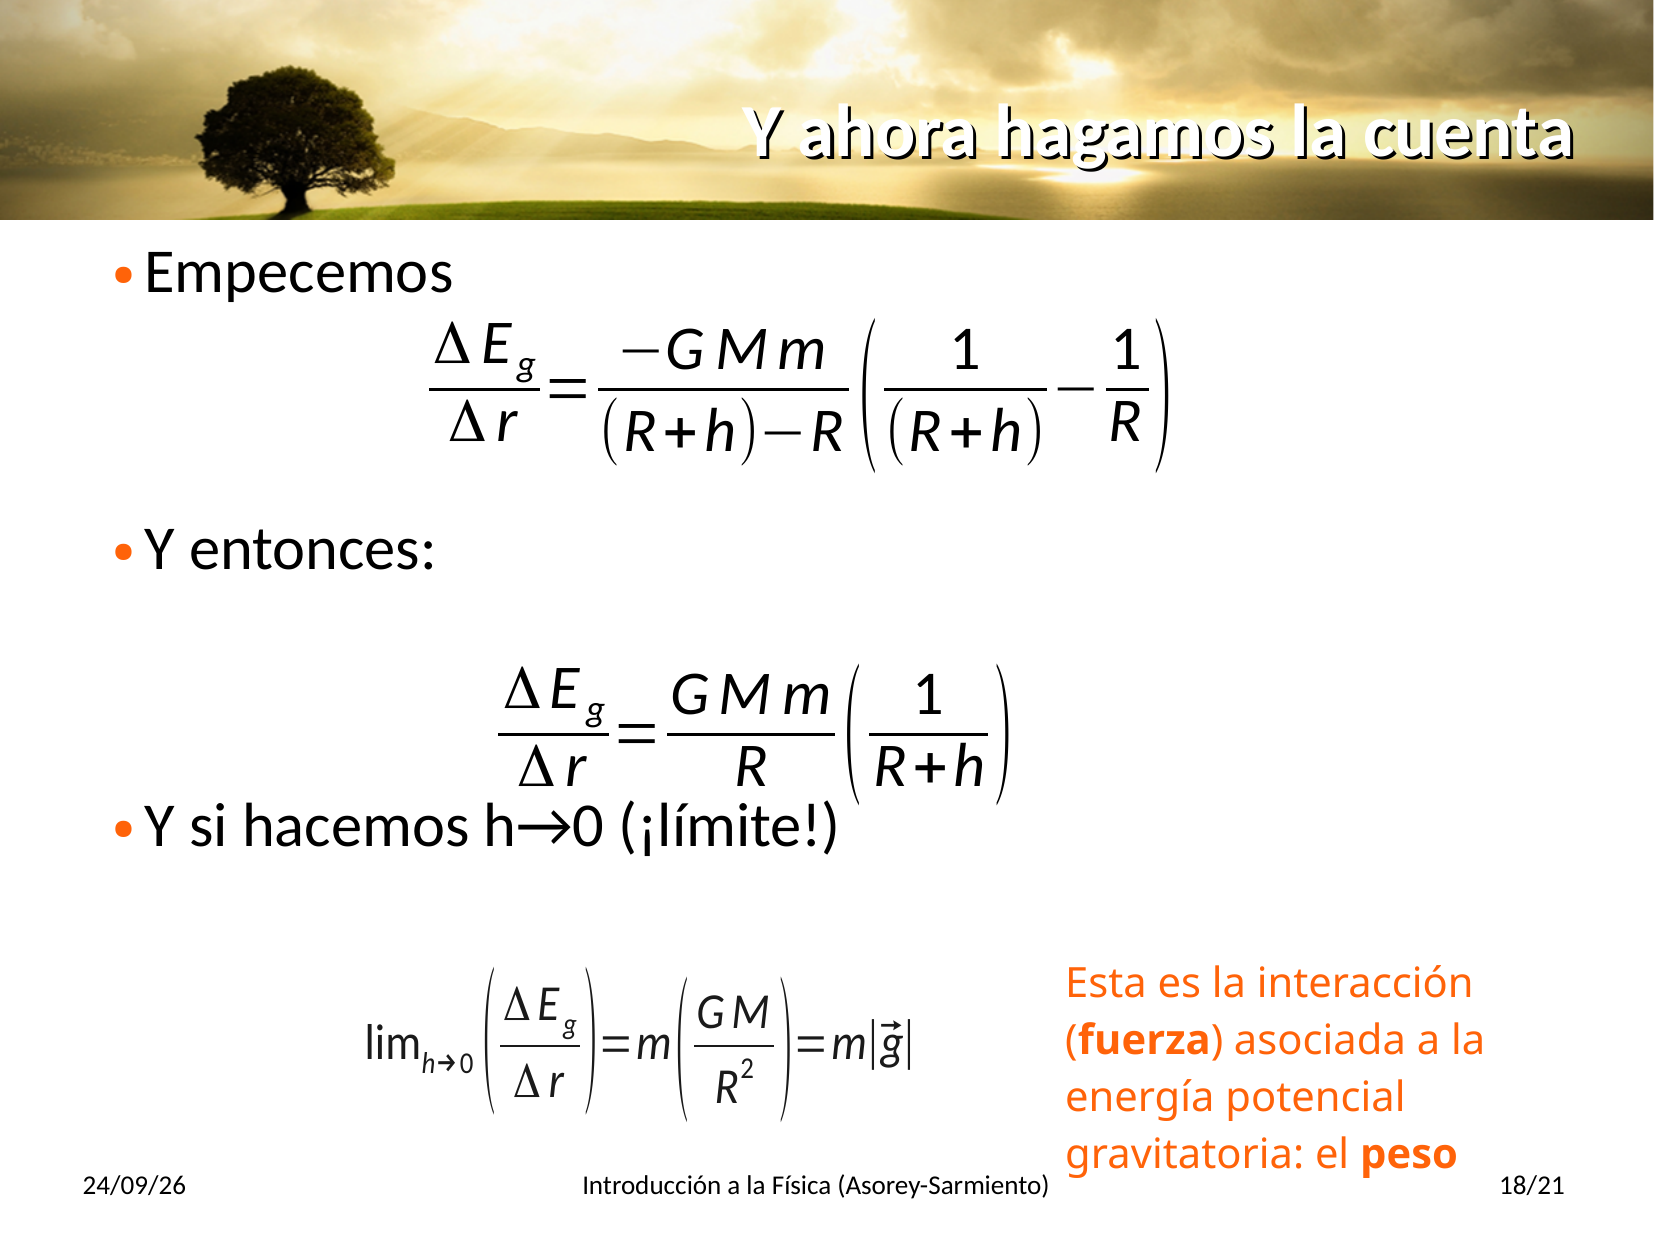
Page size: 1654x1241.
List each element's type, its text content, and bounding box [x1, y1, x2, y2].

text_box Esta es la interacción (fuerza) asociada a la energía potencial gravitatoria: el peso [1050, 945, 1546, 1186]
chart [489, 660, 1021, 809]
title Y ahora hagamos la cuenta [86, 49, 1576, 226]
list Empecemos Y entonces: Y si hacemos h→0 (¡límite!) [82, 245, 1571, 1065]
chart [420, 315, 1181, 477]
picture [0, 0, 1654, 220]
chart [360, 965, 924, 1125]
